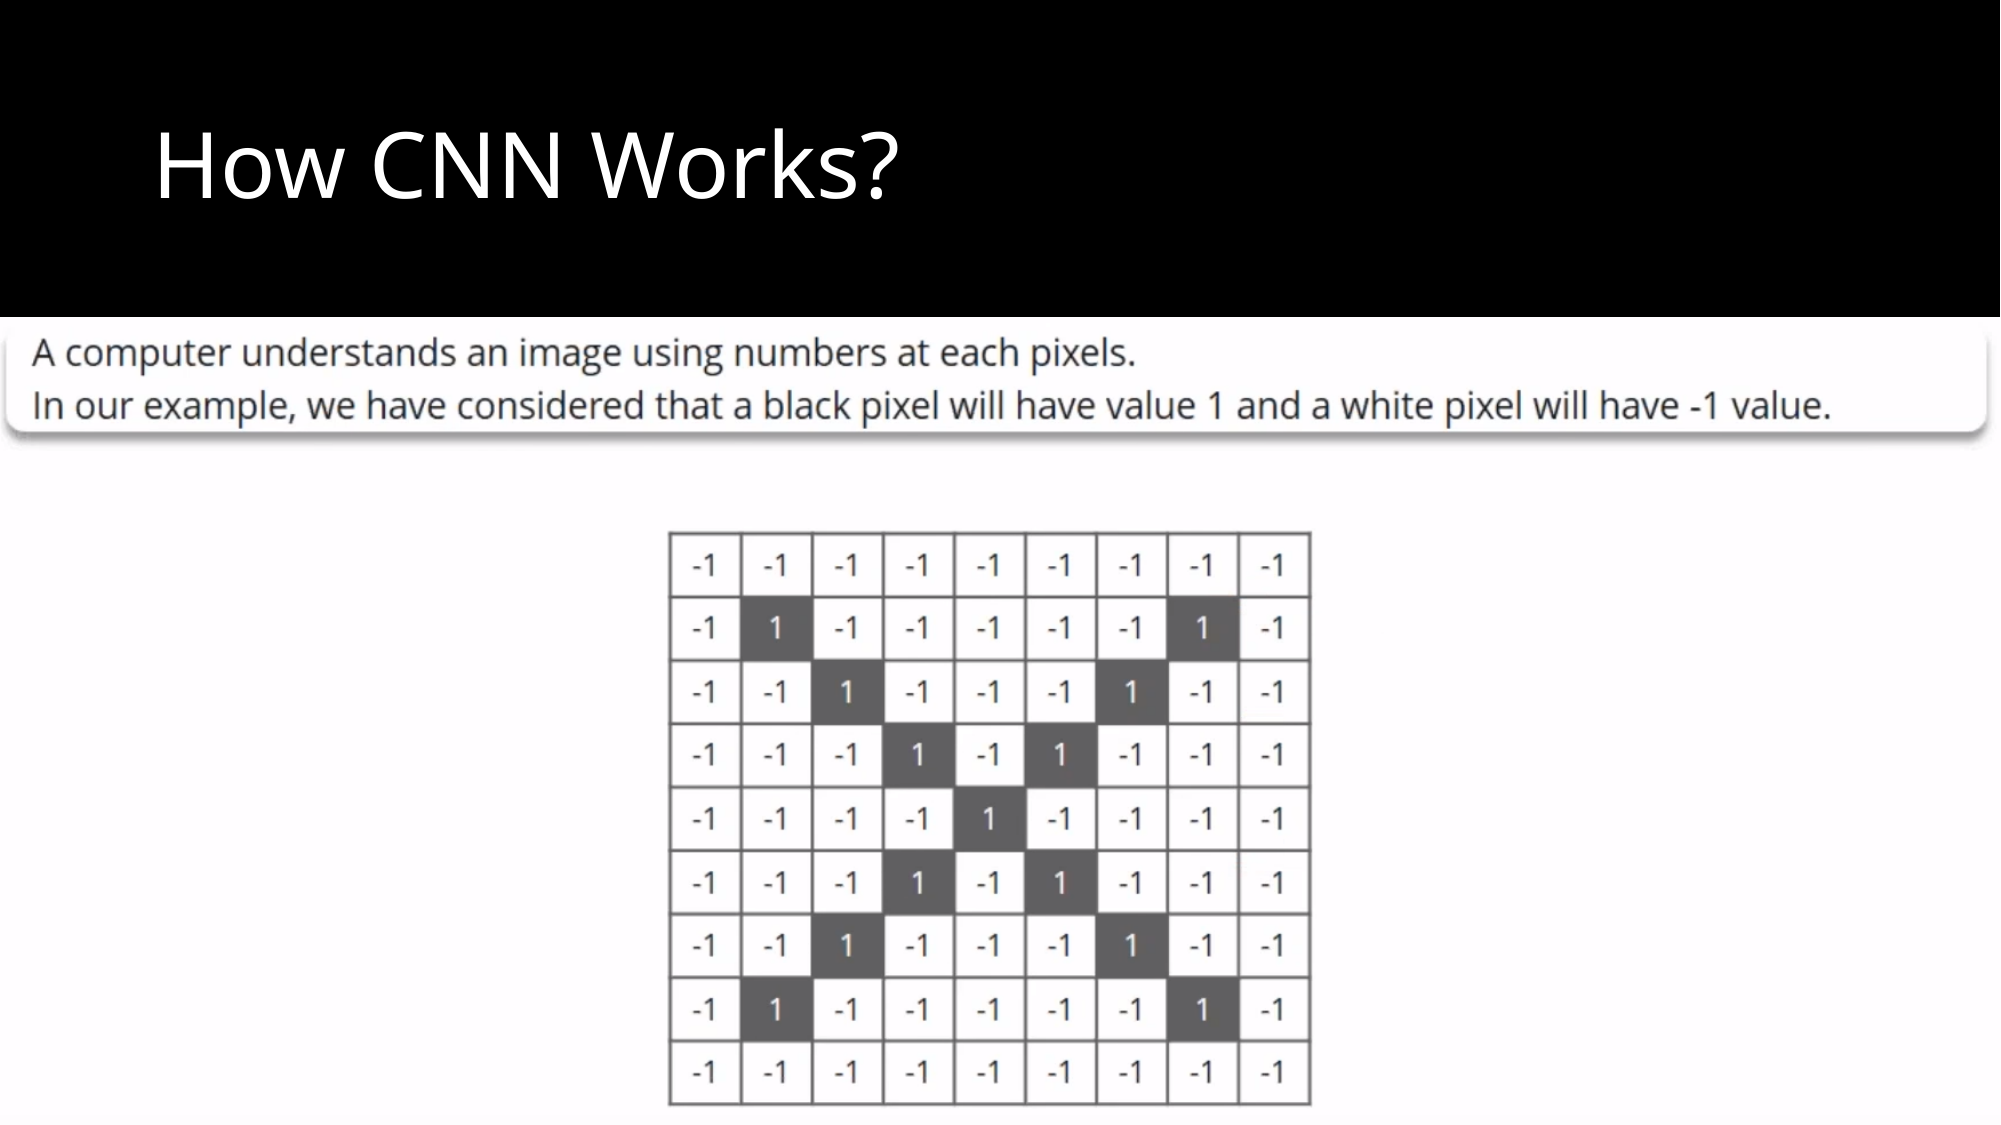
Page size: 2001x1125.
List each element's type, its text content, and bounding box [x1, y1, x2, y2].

title How CNN Works? [137, 59, 1863, 278]
picture [0, 317, 2000, 1125]
